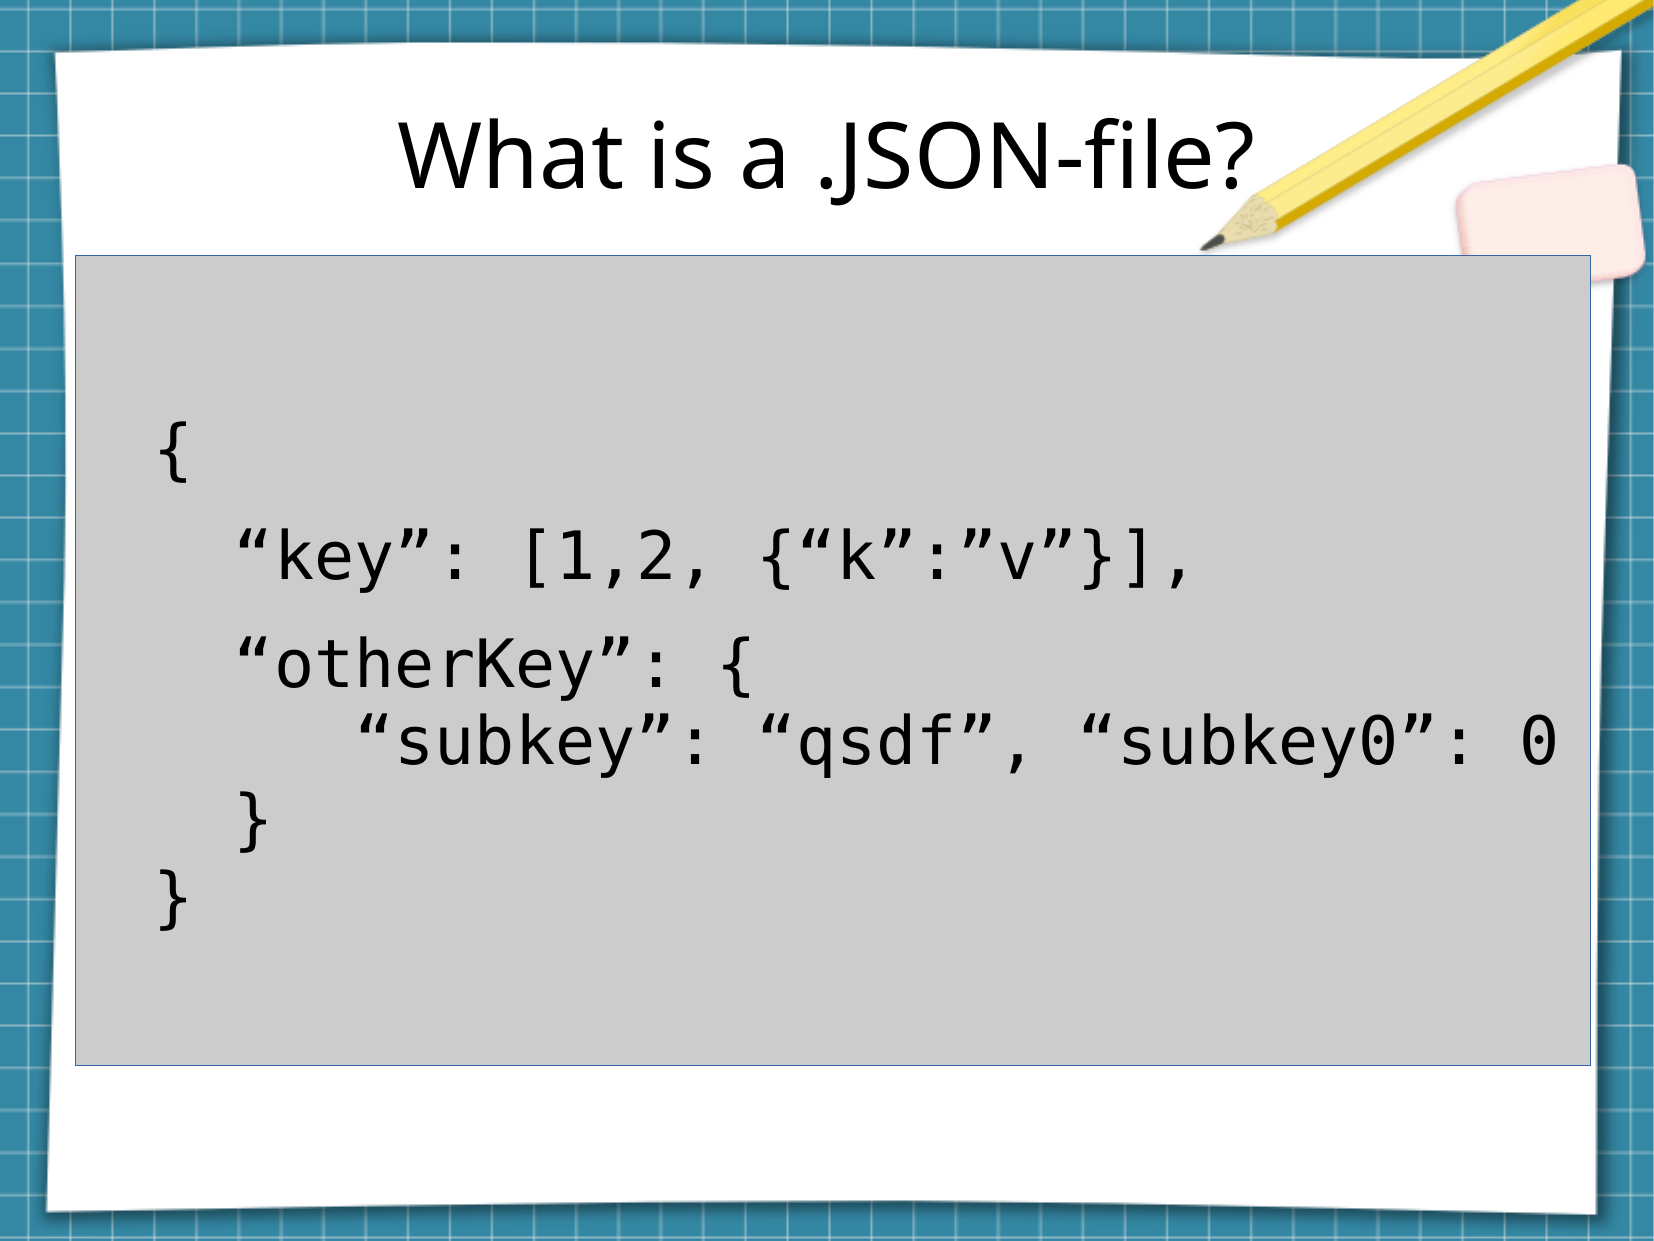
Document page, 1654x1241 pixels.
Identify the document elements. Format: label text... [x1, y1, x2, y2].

list { “key”: [1,2, {“k”:”v”}], “otherKey”: { “subkey”: “qsdf”, “subkey0”: 0 } } [82, 290, 1571, 1010]
title What is a .JSON-file? [82, 49, 1571, 257]
picture [0, 0, 1654, 1241]
text_box [75, 255, 1591, 1066]
